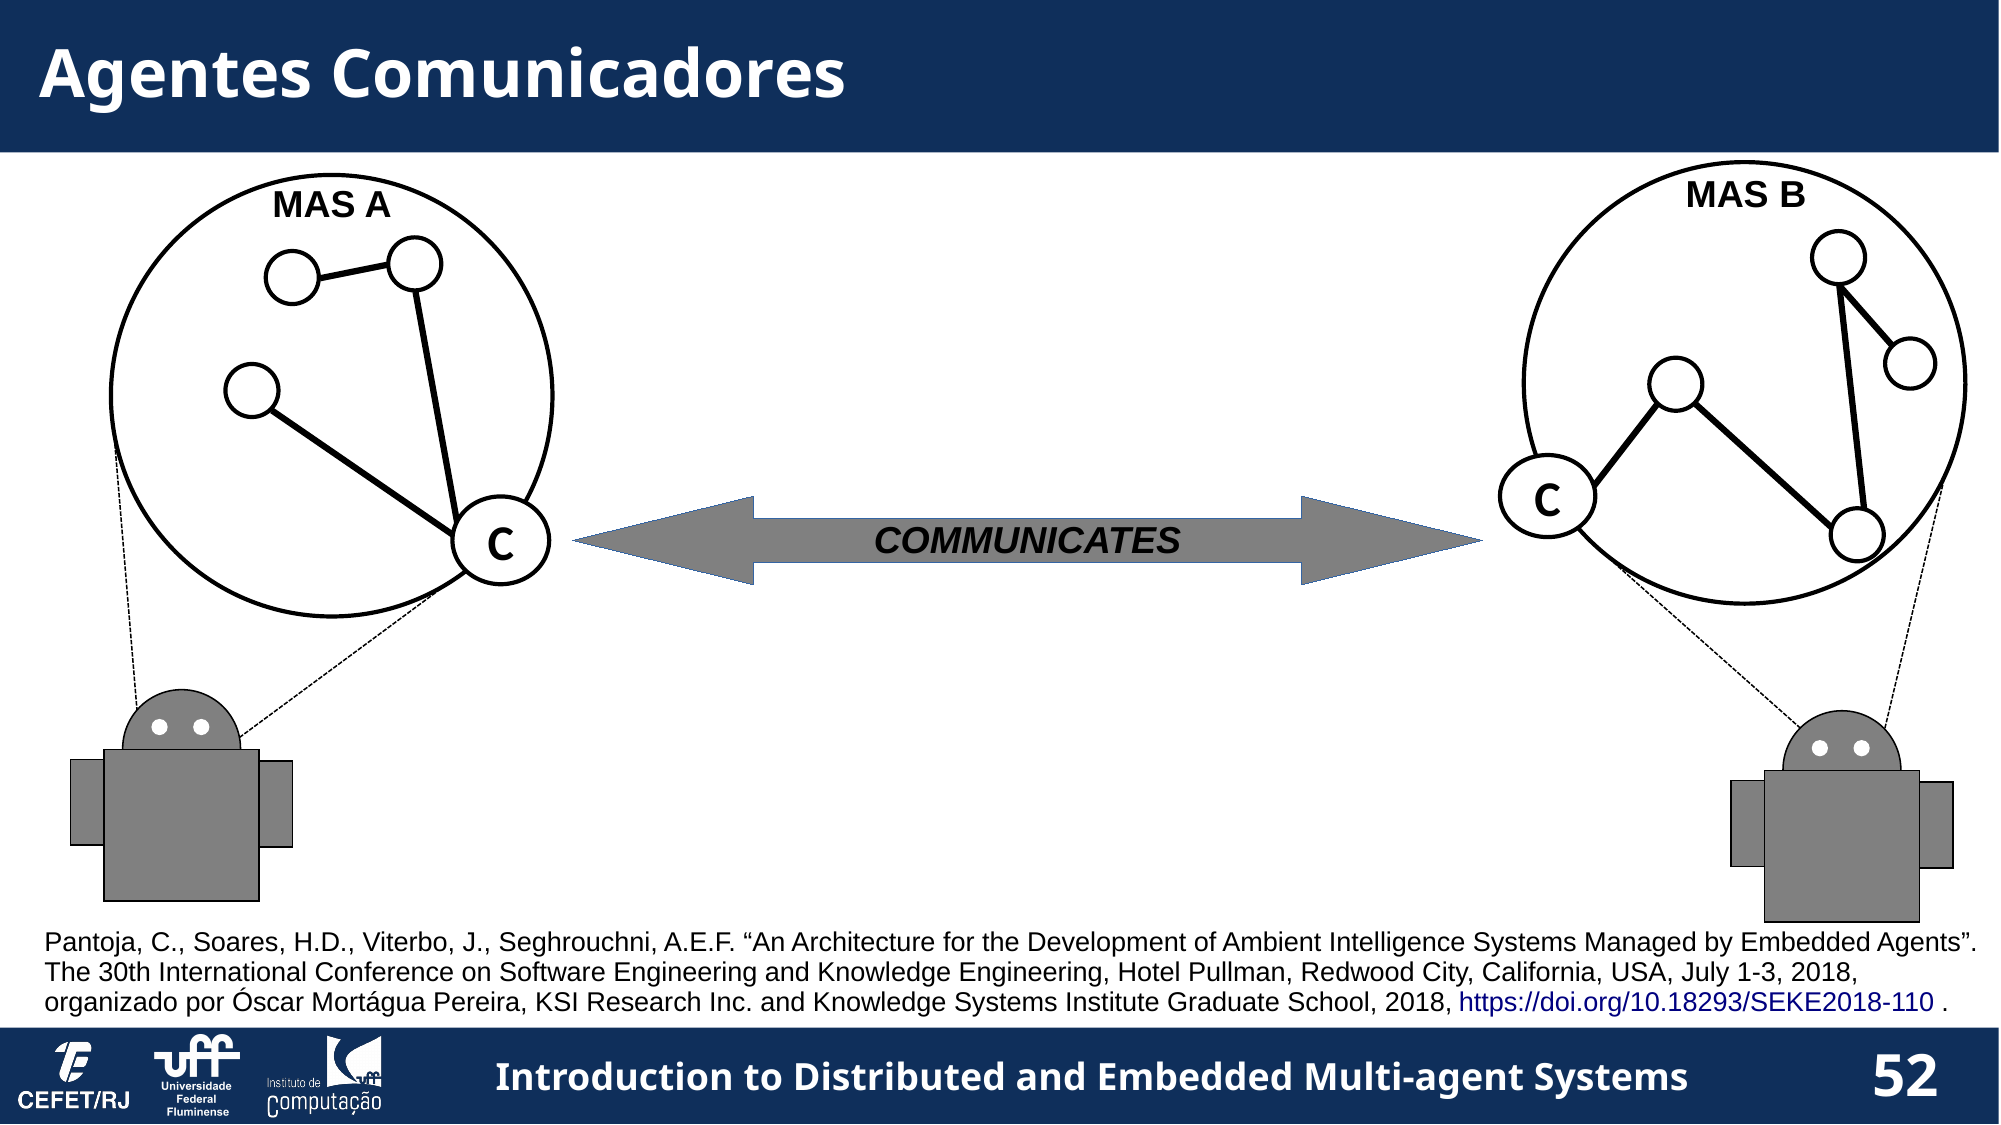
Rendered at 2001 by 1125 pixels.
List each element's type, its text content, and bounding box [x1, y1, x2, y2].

text_box MAS B [1670, 162, 1822, 222]
text_box Agentes Comunicadores [25, 23, 1999, 119]
text_box [110, 187, 553, 617]
text_box C [452, 496, 550, 585]
text_box MAS A [257, 172, 407, 232]
text_box COMMUNICATES [572, 496, 1483, 585]
text_box [70, 689, 293, 901]
picture [153, 1033, 241, 1121]
picture [265, 1033, 383, 1118]
text_box [1730, 710, 1954, 919]
text_box Pantoja, C., Soares, H.D., Viterbo, J., Seghrouchni, A.E.F. “An Architecture for the Development of Ambient Intelligence Systems Managed by Embedded Agents”. The 30th International Conference on Software Engineering and Knowledge Engineering, Hotel Pullman, Redwood City, California, USA, July 1-3, 2018, organizado por Óscar Mortágua Pereira, KSI Research Inc. and Knowledge Systems Institute Graduate School, 2018, https://doi.org/10.18293/SEKE2018-110 . [29, 919, 1993, 1025]
text_box [1523, 175, 1966, 604]
text_box C [1499, 455, 1596, 538]
picture [18, 1021, 129, 1125]
